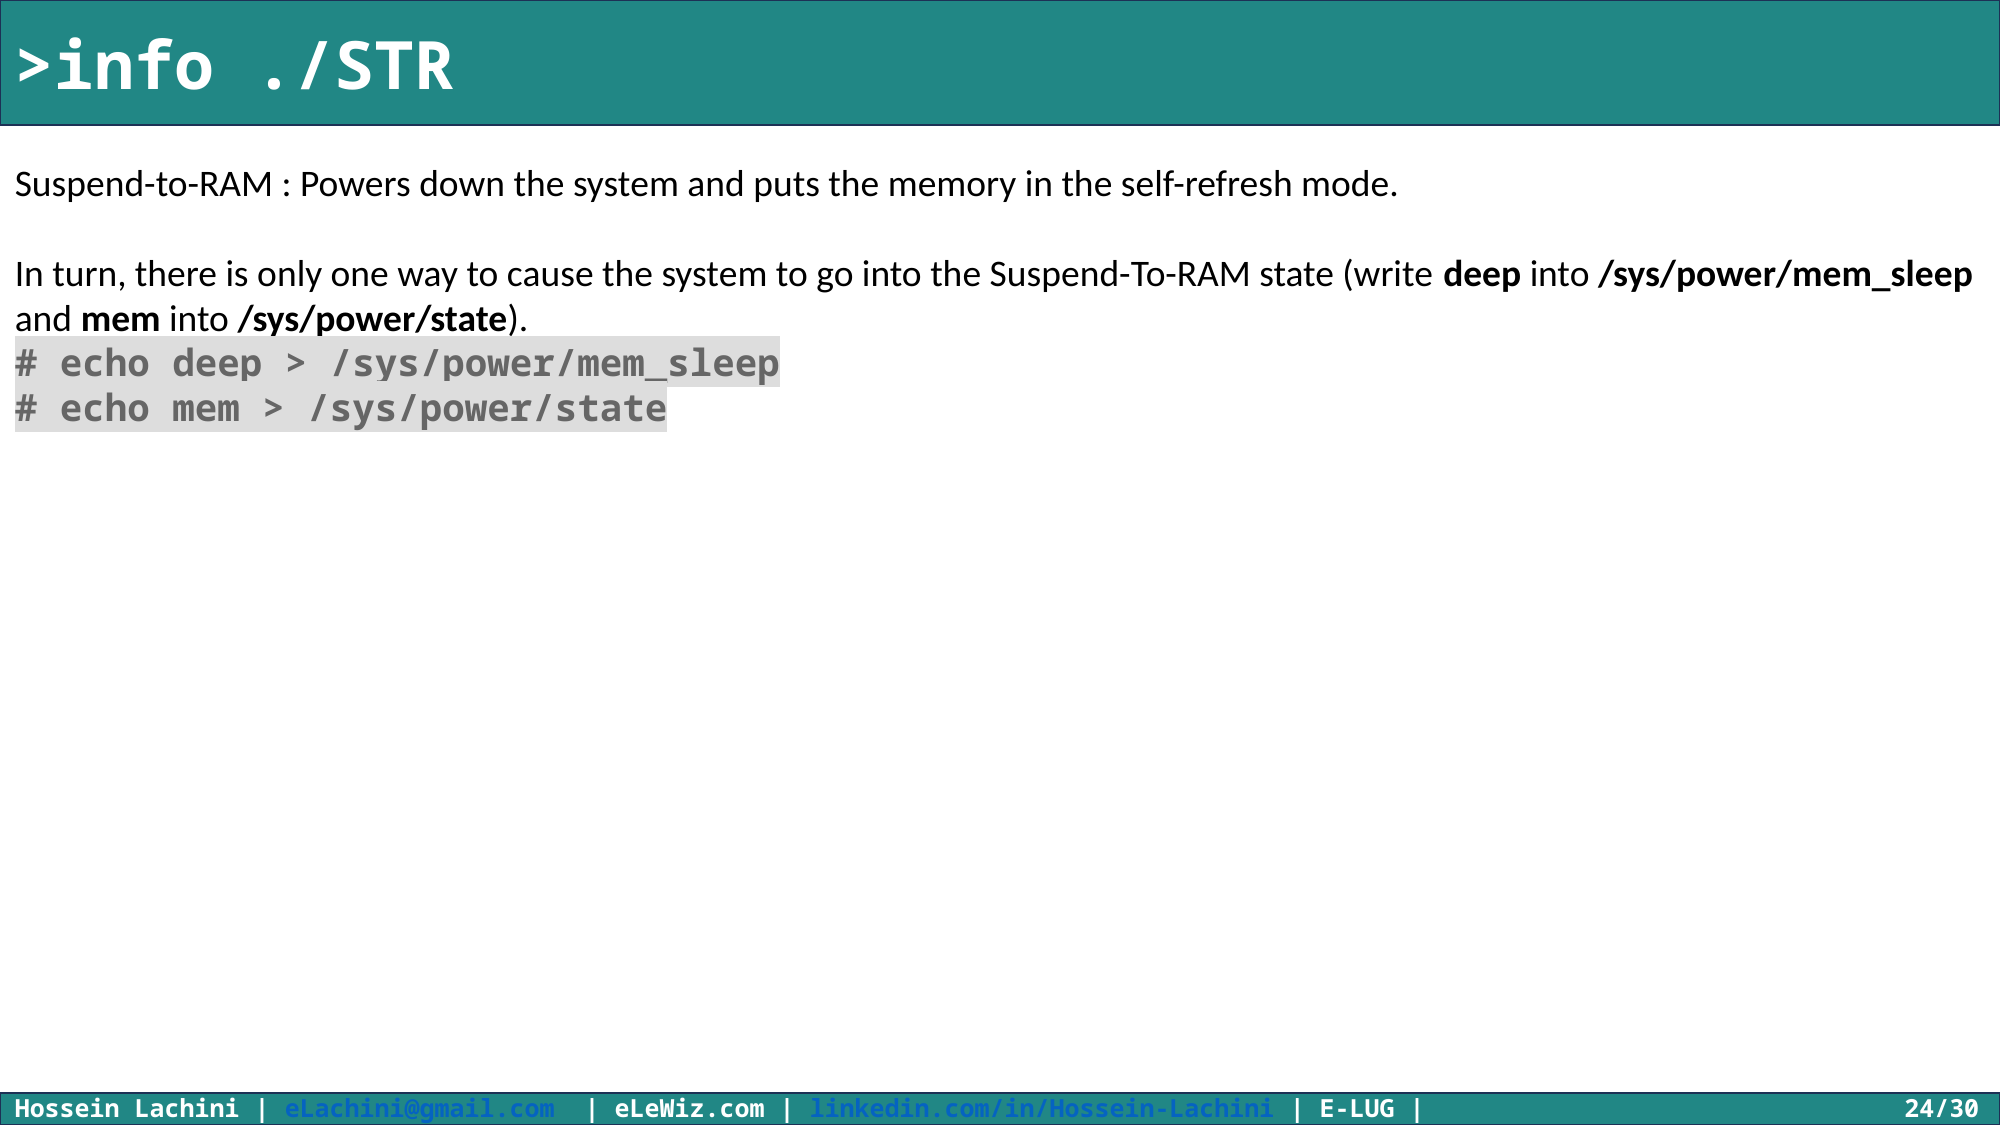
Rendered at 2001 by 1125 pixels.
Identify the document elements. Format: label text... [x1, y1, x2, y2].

text_box >info ./STR [0, 0, 2000, 125]
text_box Hossein Lachini | eLachini@gmail.com | eLeWiz.com | linkedin.com/in/Hossein-Lachini | E-LUG | 24/30 [0, 1093, 2000, 1125]
text_box Suspend-to-RAM : Powers down the system and puts the memory in the self-refresh mode. In turn, there is only one way to cause the system to go into the Suspend-To-RAM state (write deep into /sys/power/mem_sleep and mem into /sys/power/state). # echo deep > /sys/power/mem_sleep # echo mem > /sys/power/state [0, 151, 2000, 437]
